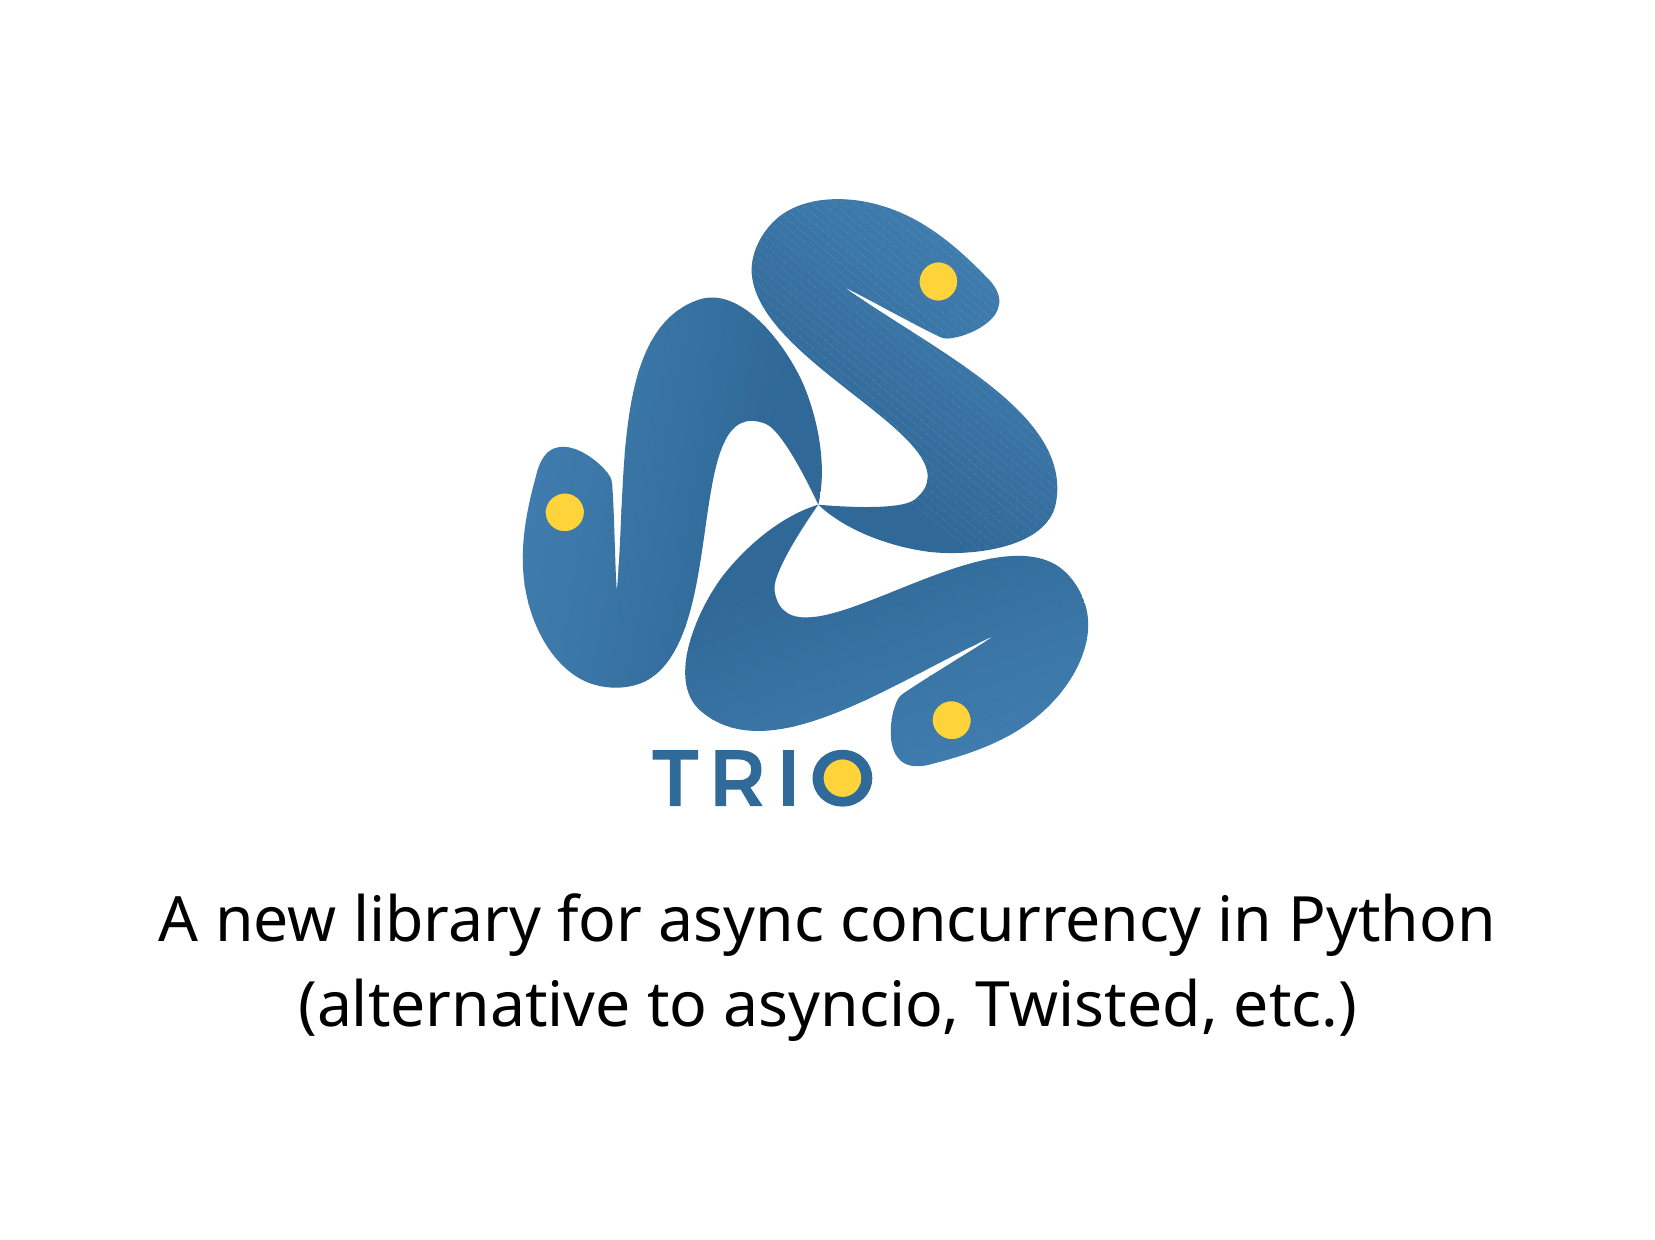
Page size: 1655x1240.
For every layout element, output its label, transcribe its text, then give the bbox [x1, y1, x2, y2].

picture [510, 194, 1101, 815]
text_box A new library for async concurrency in Python (alternative to asyncio, Twisted, etc.) [85, 867, 1571, 1240]
